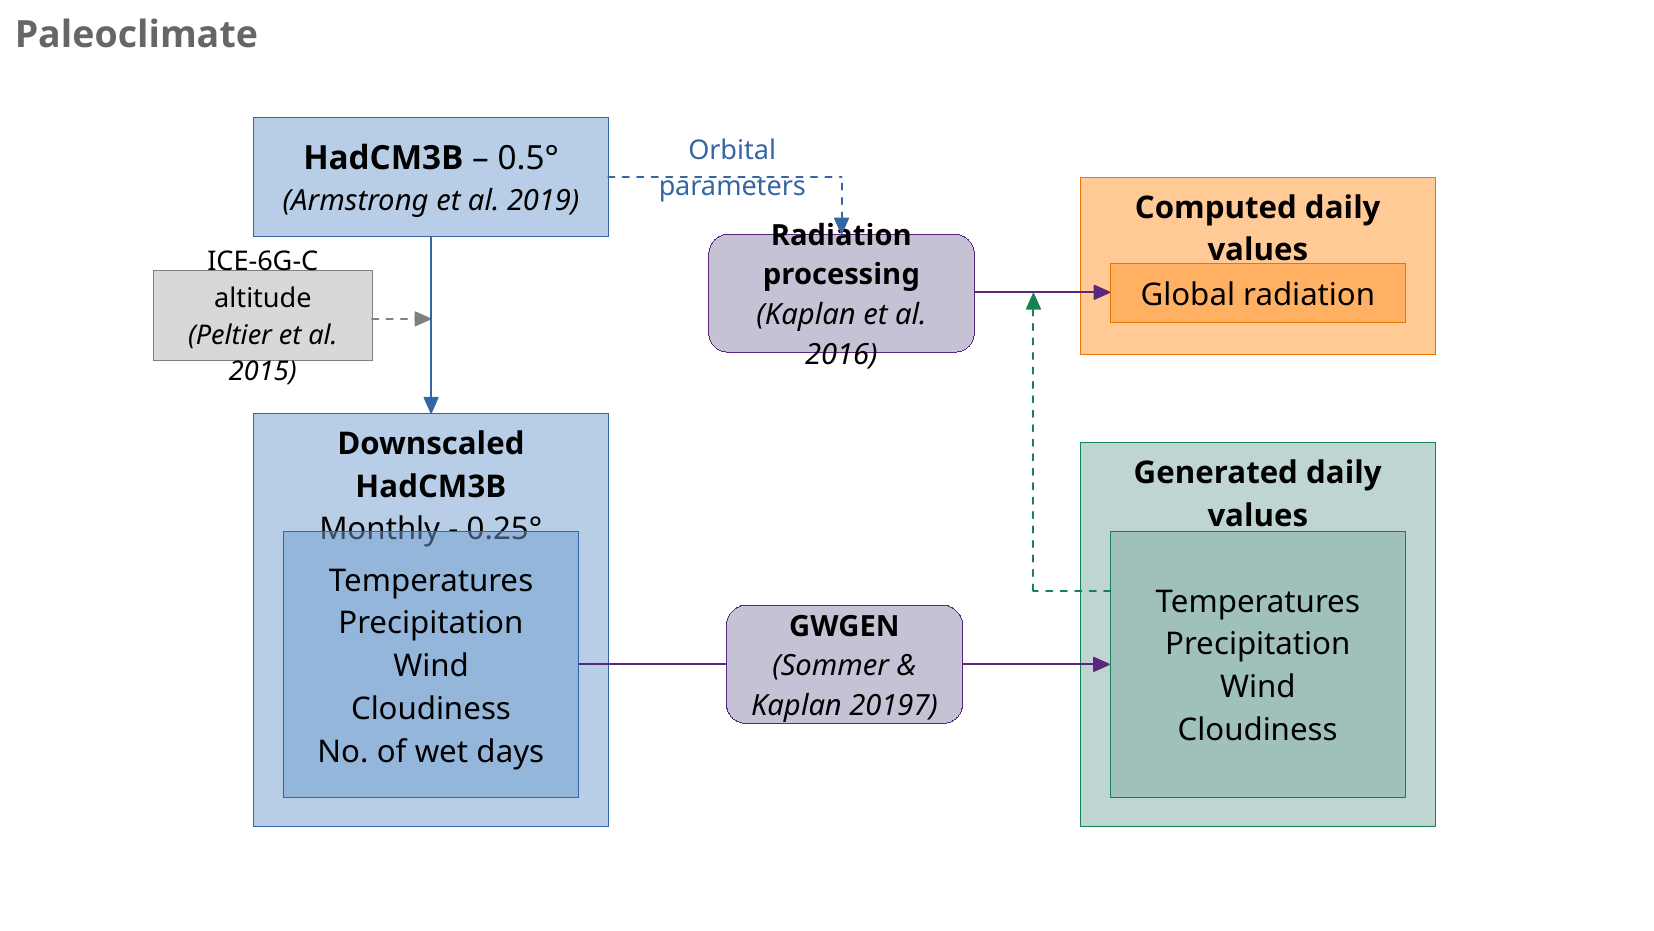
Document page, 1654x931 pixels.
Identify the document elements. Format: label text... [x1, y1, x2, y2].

text_box HadCM3B – 0.5° (Armstrong et al. 2019) [253, 117, 609, 237]
text_box ICE-6G-C altitude (Peltier et al. 2015) [153, 270, 373, 361]
text_box Paleoclimate [0, 0, 1654, 118]
text_box Computed daily values [1080, 177, 1436, 355]
text_box Generated daily values [1080, 442, 1436, 827]
text_box Global radiation [1110, 263, 1406, 323]
text_box Orbital parameters [614, 122, 851, 175]
text_box GWGEN (Sommer & Kaplan 20197) [726, 605, 963, 724]
text_box Temperatures Precipitation Wind Cloudiness [1110, 531, 1406, 798]
text_box Downscaled HadCM3B Monthly - 0.25° [253, 413, 609, 827]
text_box Temperatures Precipitation Wind Cloudiness No. of wet days [283, 531, 579, 798]
text_box Radiation processing (Kaplan et al. 2016) [708, 234, 975, 353]
